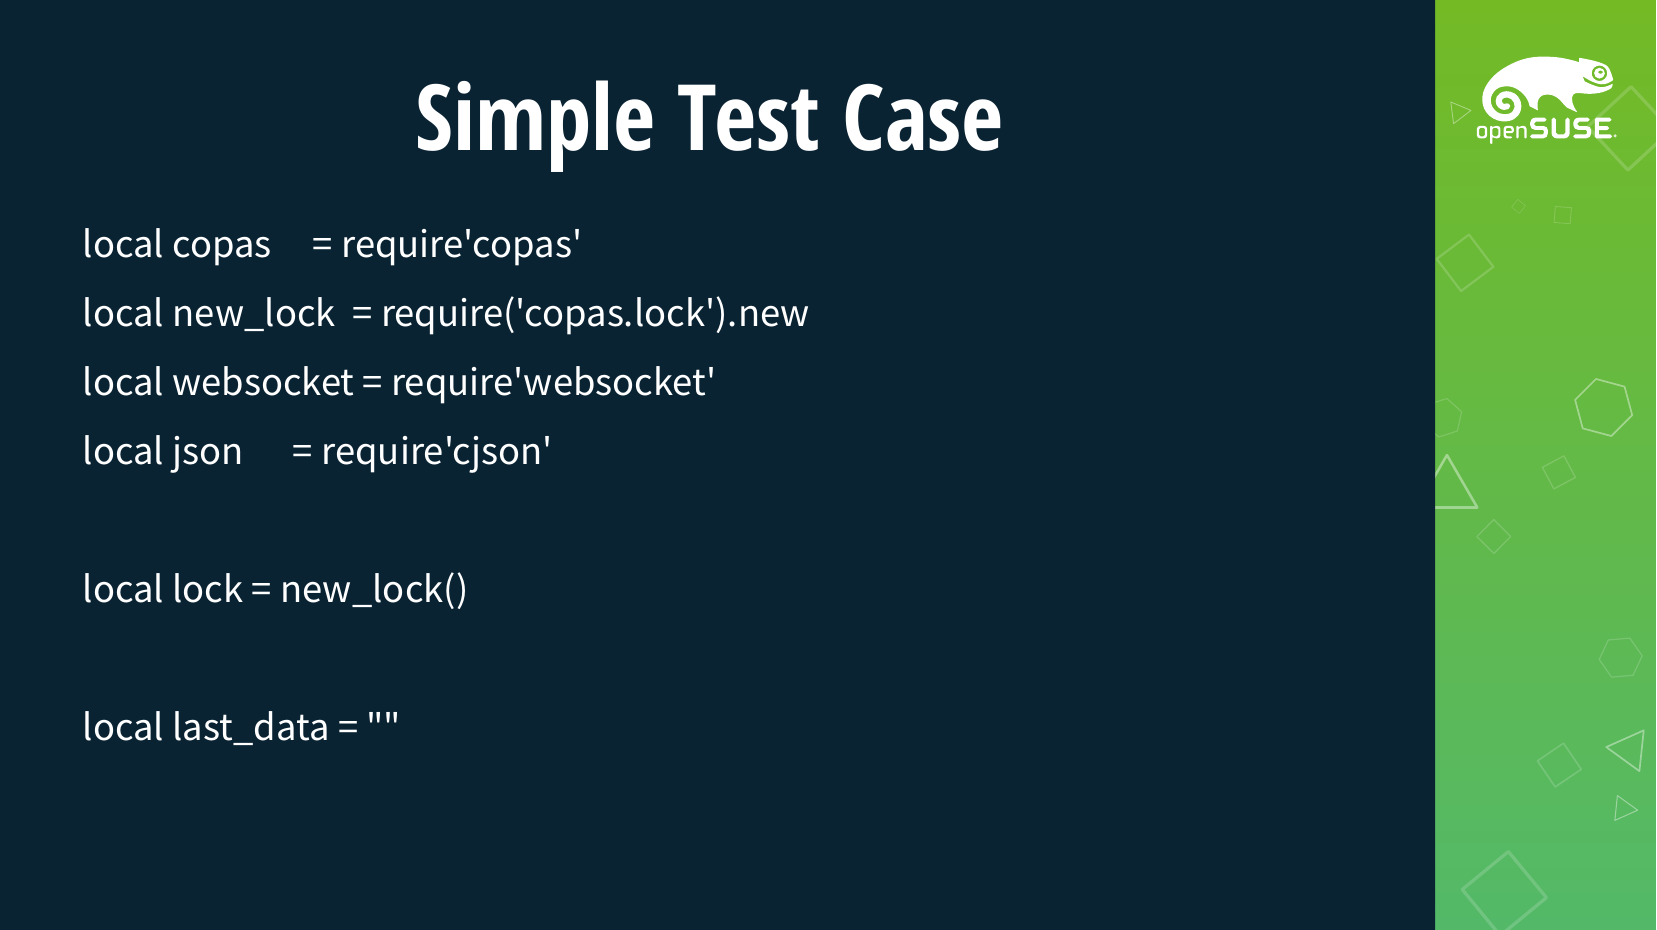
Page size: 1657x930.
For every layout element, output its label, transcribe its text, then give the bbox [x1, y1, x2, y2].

title Simple Test Case [82, 37, 1338, 193]
list local copas = require'copas' local new_lock = require('copas.lock').new local websocket = require'websocket' local json = require'cjson' local lock = new_lock() local last_data = "" [82, 217, 1338, 757]
